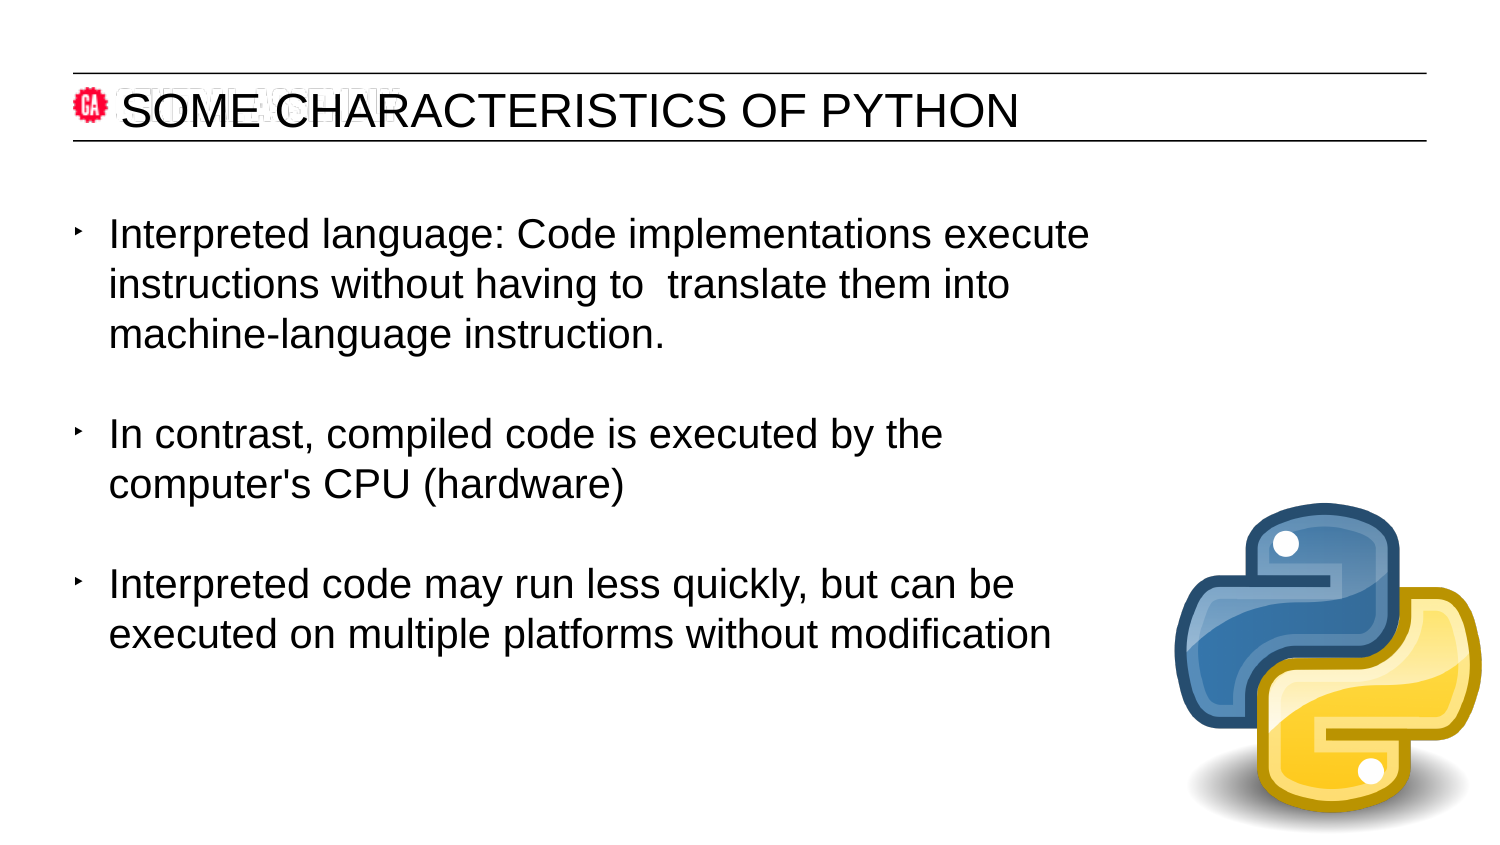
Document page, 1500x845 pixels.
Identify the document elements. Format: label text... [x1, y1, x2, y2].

picture [73, 87, 120, 123]
text_box Interpreted language: Code implementations execute instructions without having to translate them into machine-language instruction. In contrast, compiled code is executed by the computer's CPU (hardware) Interpreted code may run less quickly, but can be executed on multiple platforms without modification [73, 161, 1131, 780]
text_box SOME CHARACTERISTICS OF PYTHON [120, 79, 1370, 129]
picture [1154, 495, 1500, 842]
